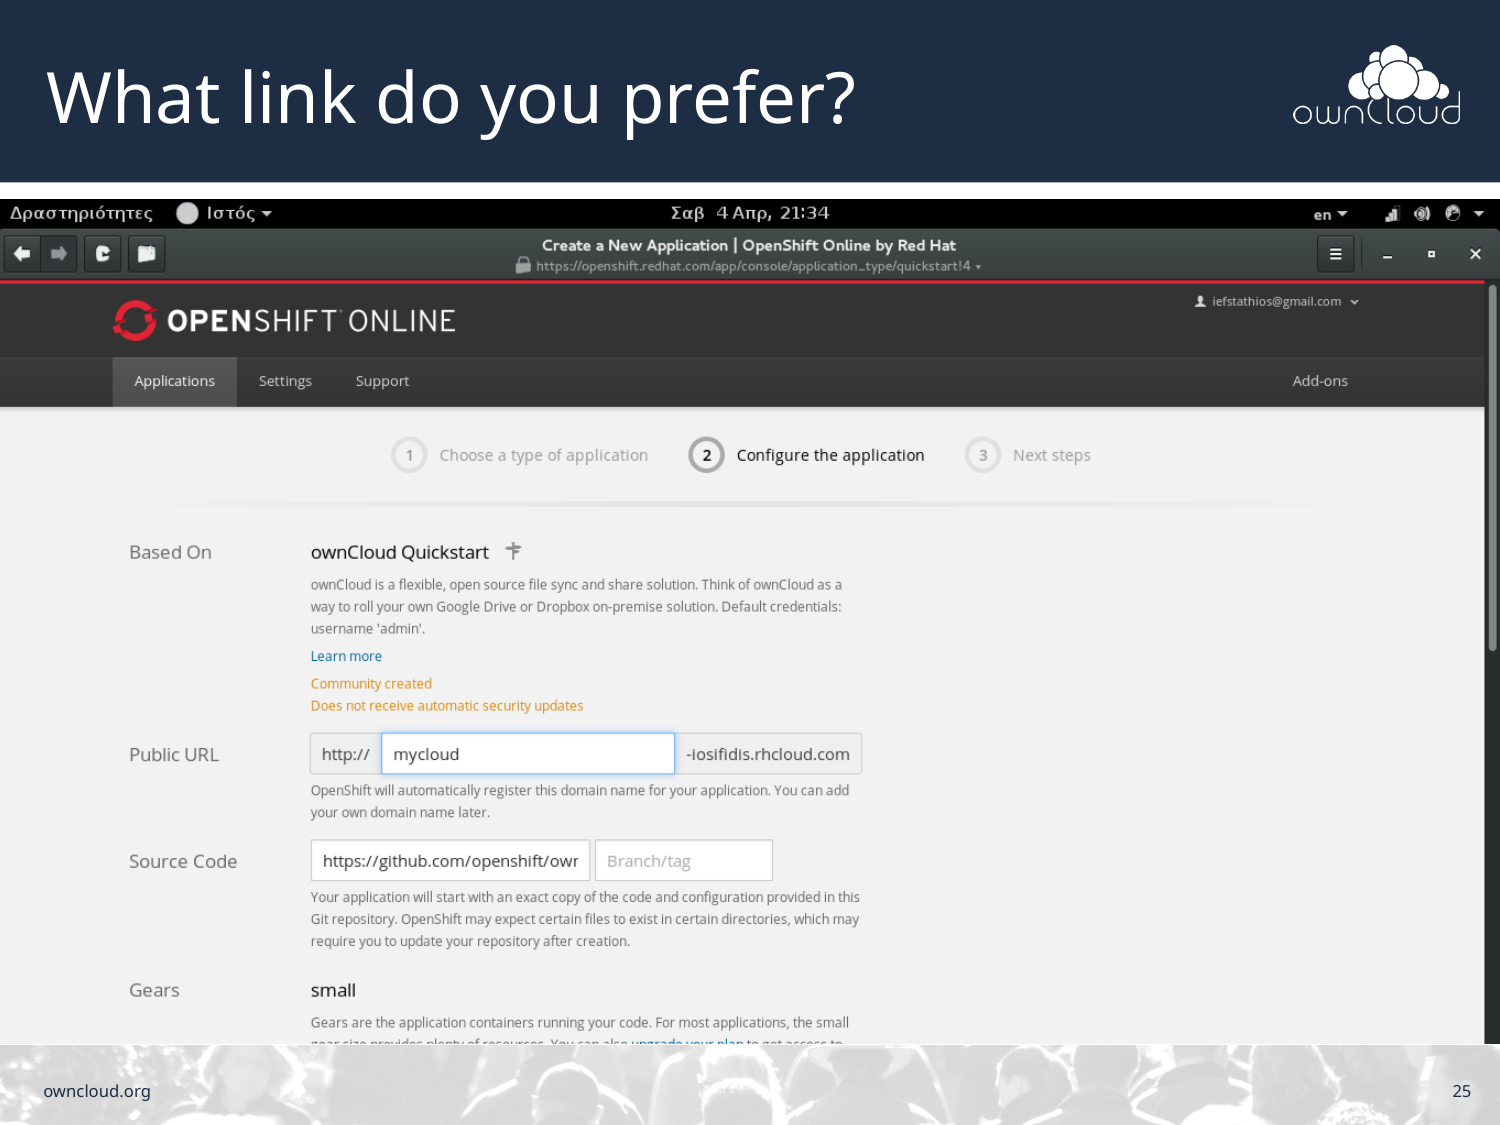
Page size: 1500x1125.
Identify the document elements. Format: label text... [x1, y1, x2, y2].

title What link do you prefer? [46, 5, 1258, 187]
picture [0, 199, 1500, 1044]
picture [1293, 45, 1460, 124]
picture [0, 1045, 1500, 1125]
